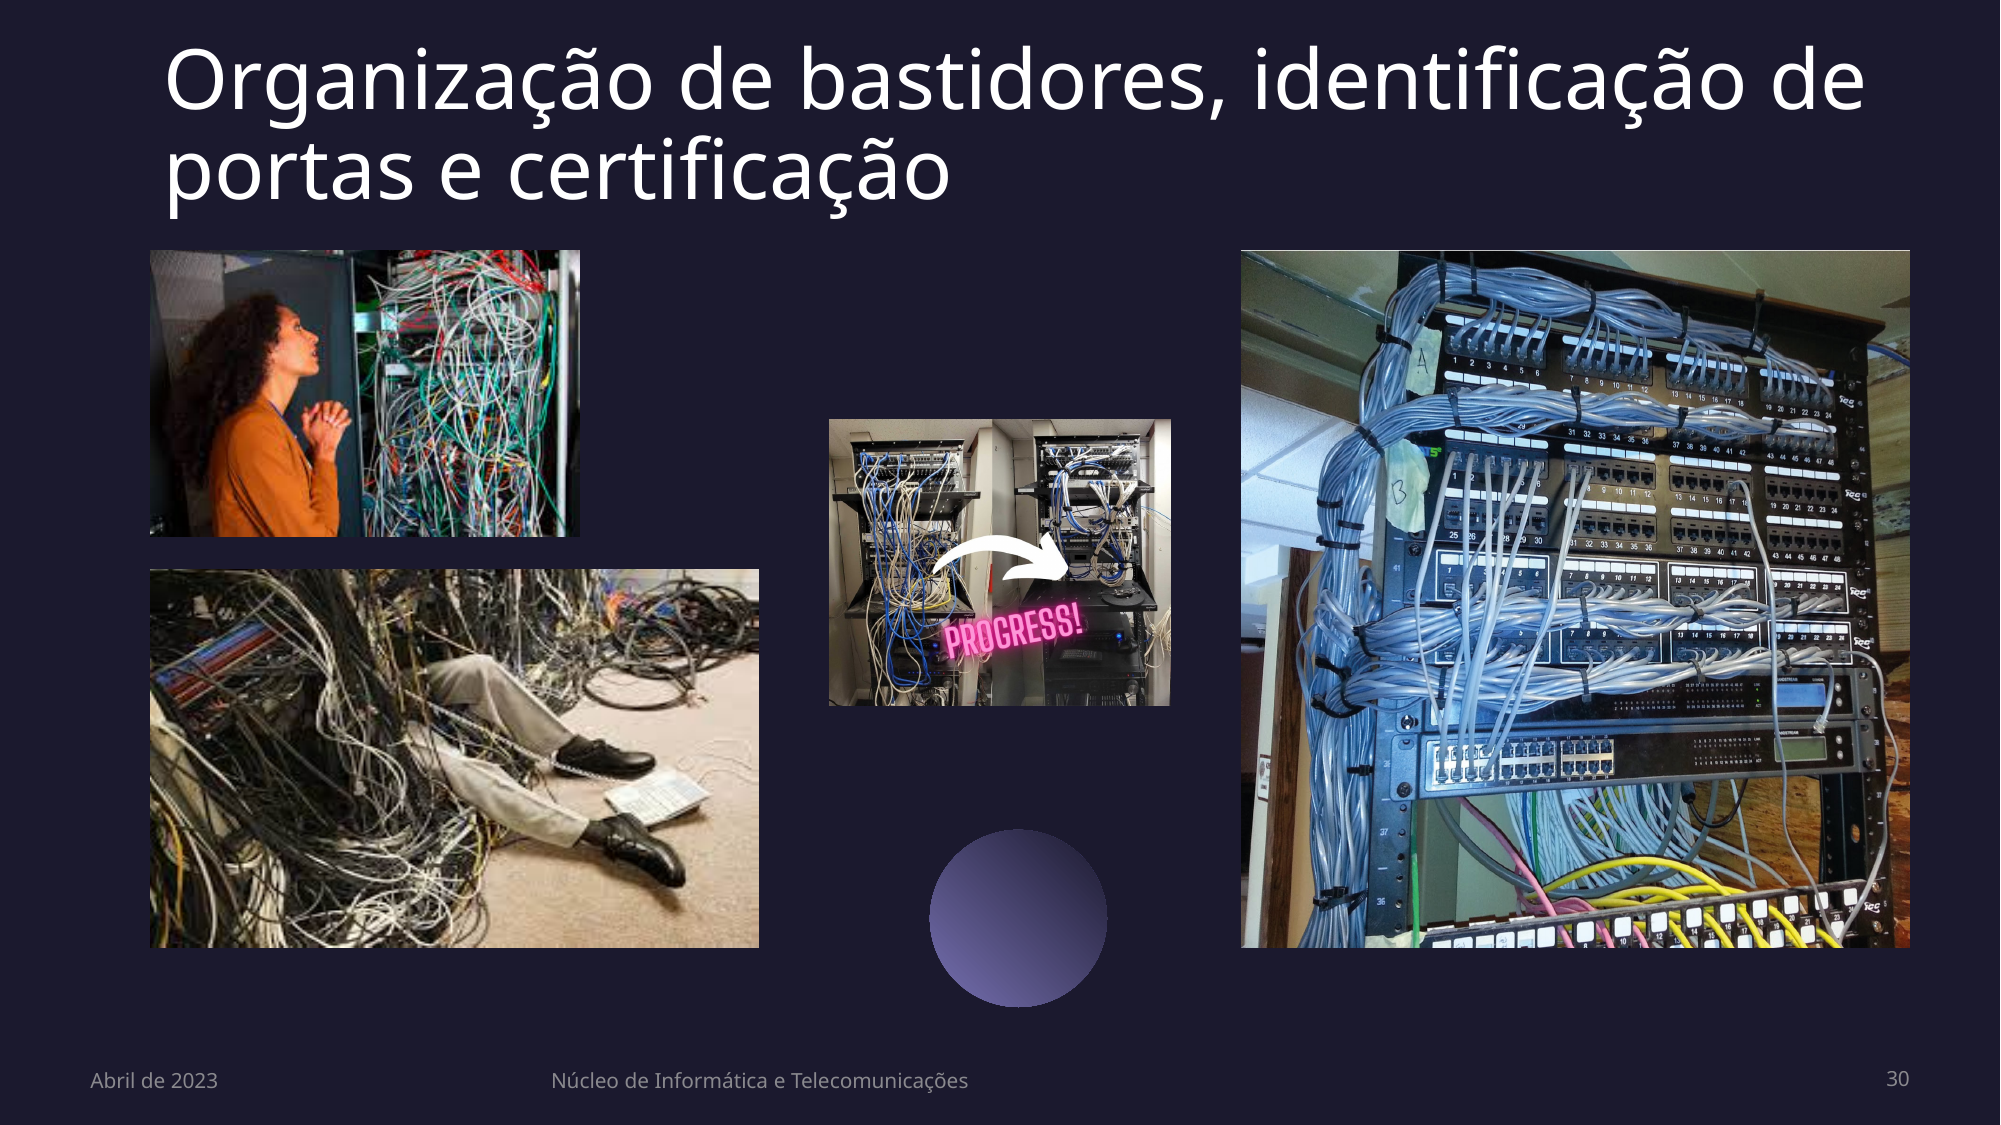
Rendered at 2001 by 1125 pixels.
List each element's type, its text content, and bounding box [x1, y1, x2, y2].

picture [150, 569, 759, 948]
footer Núcleo de Informática e Telecomunicações [551, 1067, 1598, 1093]
picture [1241, 250, 1910, 948]
slide_number Abril de 2023 [90, 1067, 522, 1093]
picture [150, 250, 580, 537]
text_box Organização de bastidores, identificação de portas e certificação [163, 91, 1939, 218]
picture [829, 419, 1171, 706]
slide_number <número> [1632, 1067, 1910, 1093]
